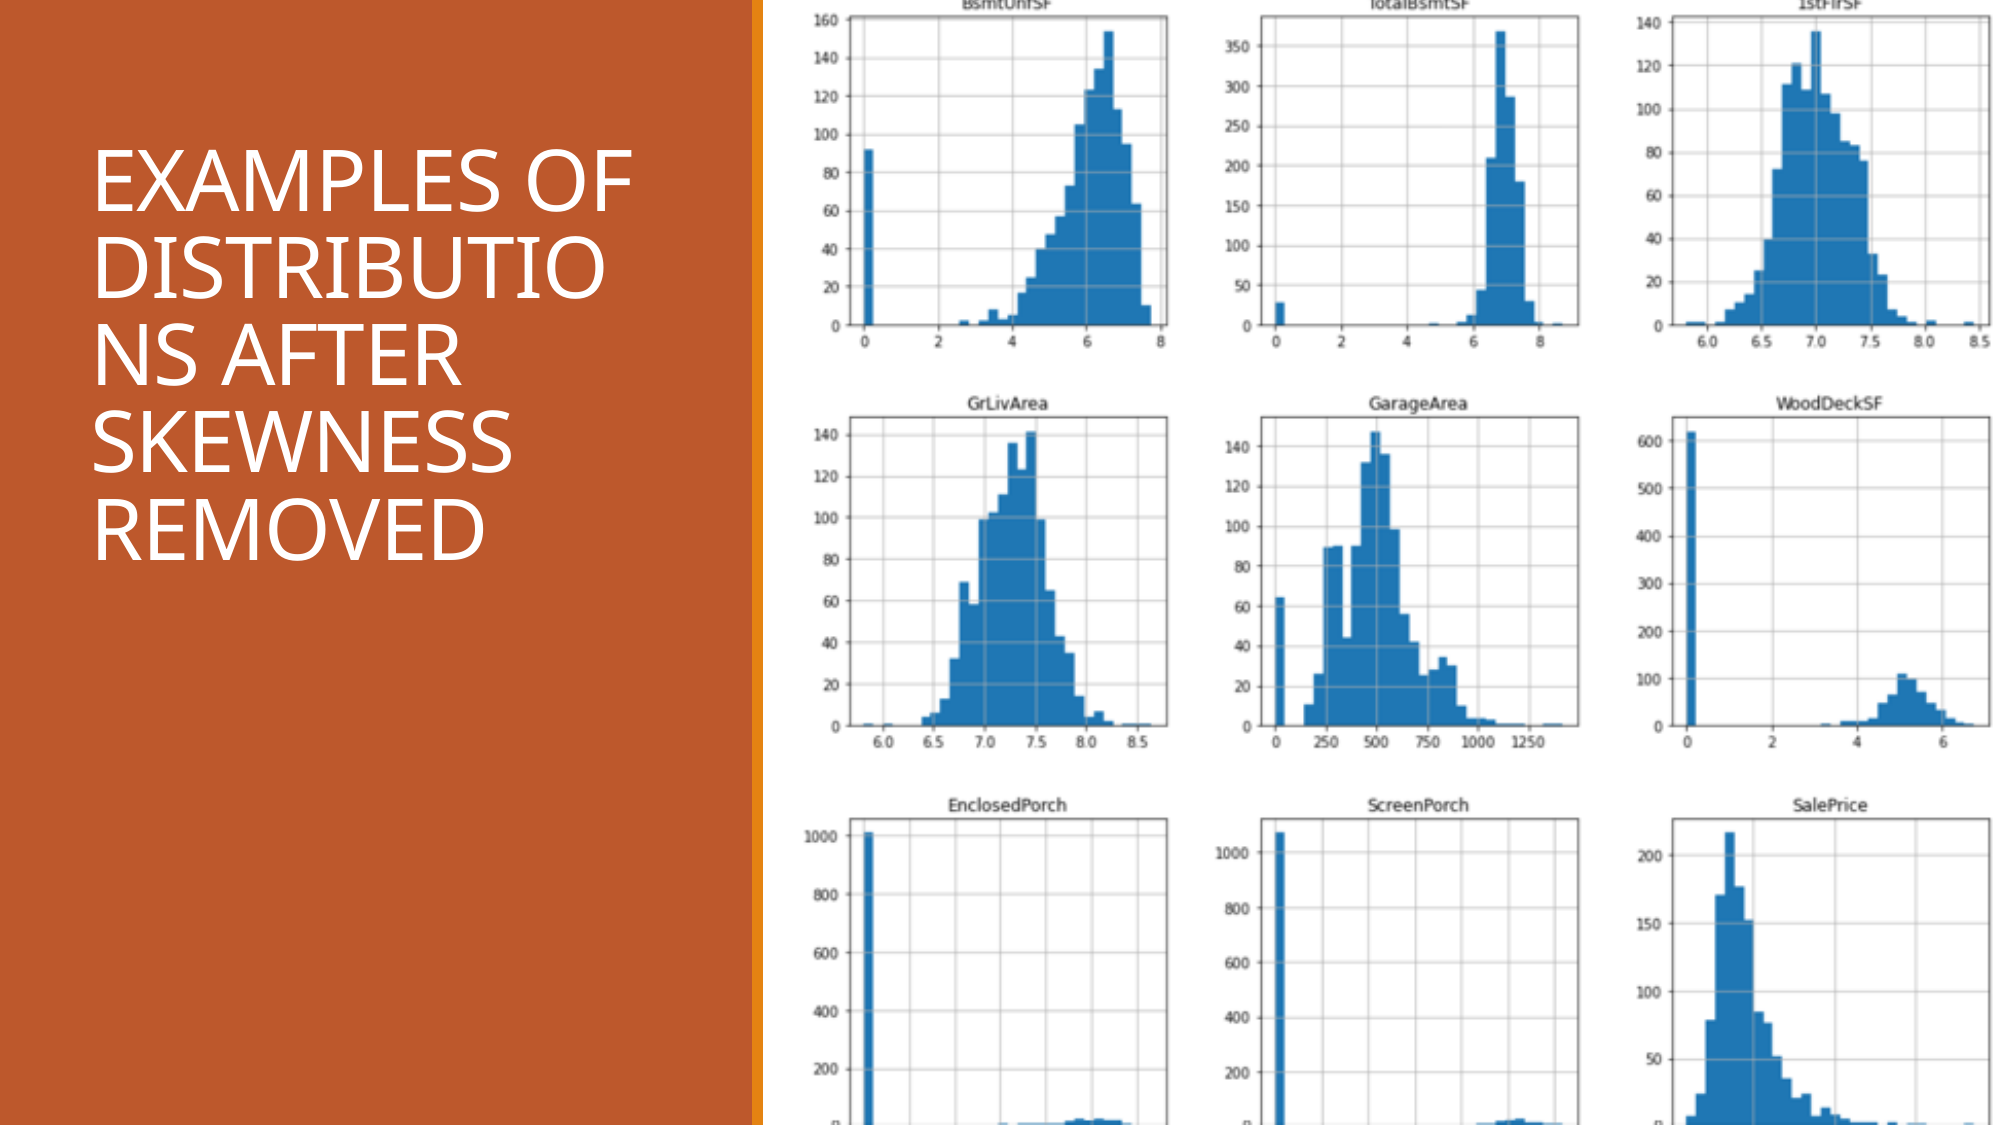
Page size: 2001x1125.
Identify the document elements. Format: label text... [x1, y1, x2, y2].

picture [763, 0, 2000, 1125]
text_box [0, 0, 763, 1125]
title EXAMPLES OF DISTRIBUTIONS AFTER SKEWNESS REMOVED [75, 104, 676, 586]
